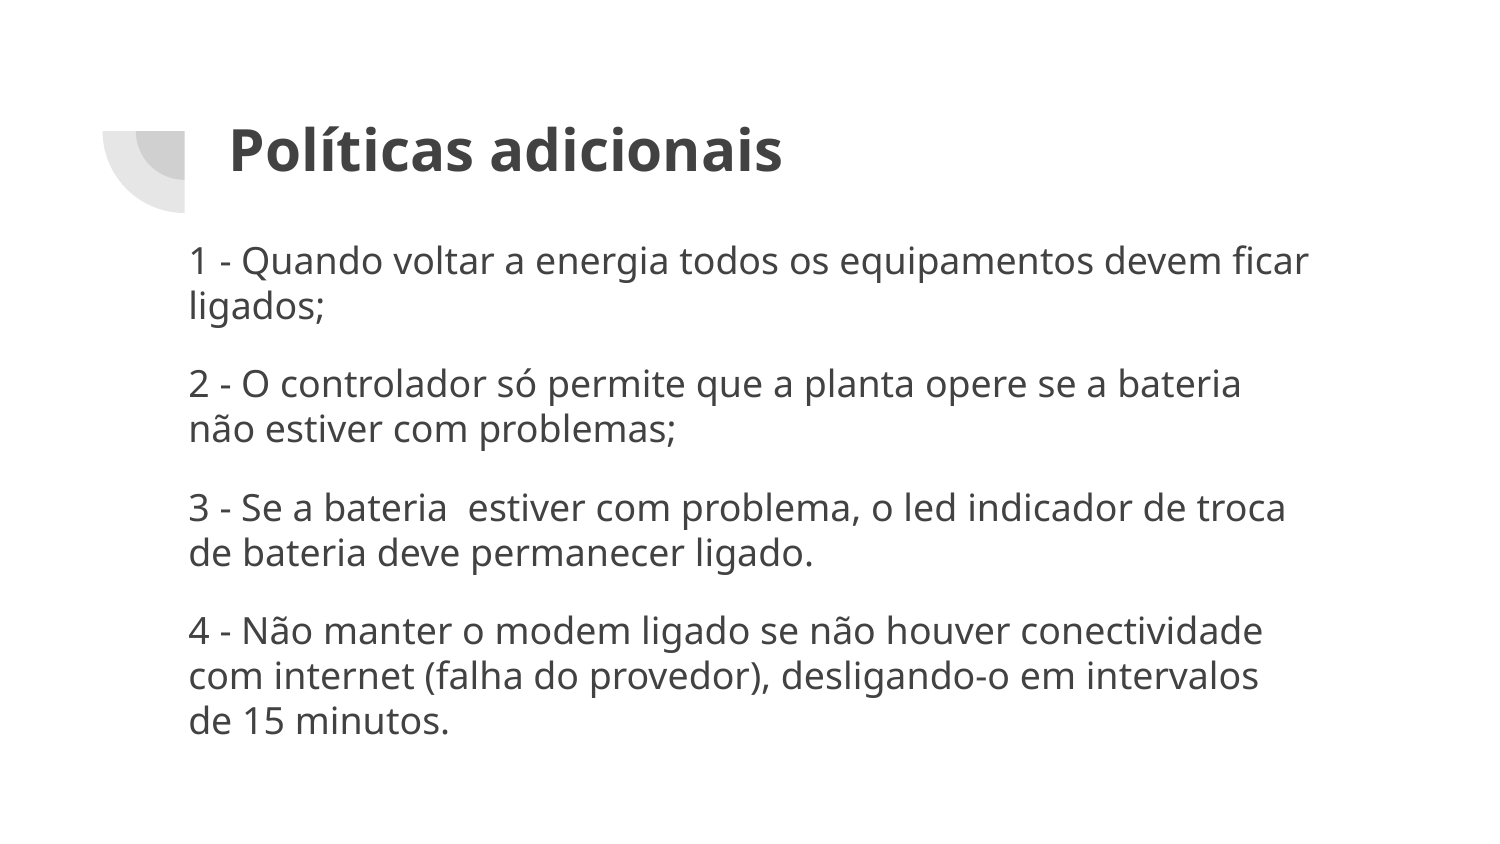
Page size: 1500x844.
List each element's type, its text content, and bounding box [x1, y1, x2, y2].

list 1 - Quando voltar a energia todos os equipamentos devem ficar ligados; 2 - O controlador só permite que a planta opere se a bateria não estiver com problemas; 3 - Se a bateria estiver com problema, o led indicador de troca de bateria deve permanecer ligado. 4 - Não manter o modem ligado se não houver conectividade com internet (falha do provedor), desligando-o em intervalos de 15 minutos. [173, 221, 1327, 792]
title Políticas adicionais [213, 98, 1368, 263]
